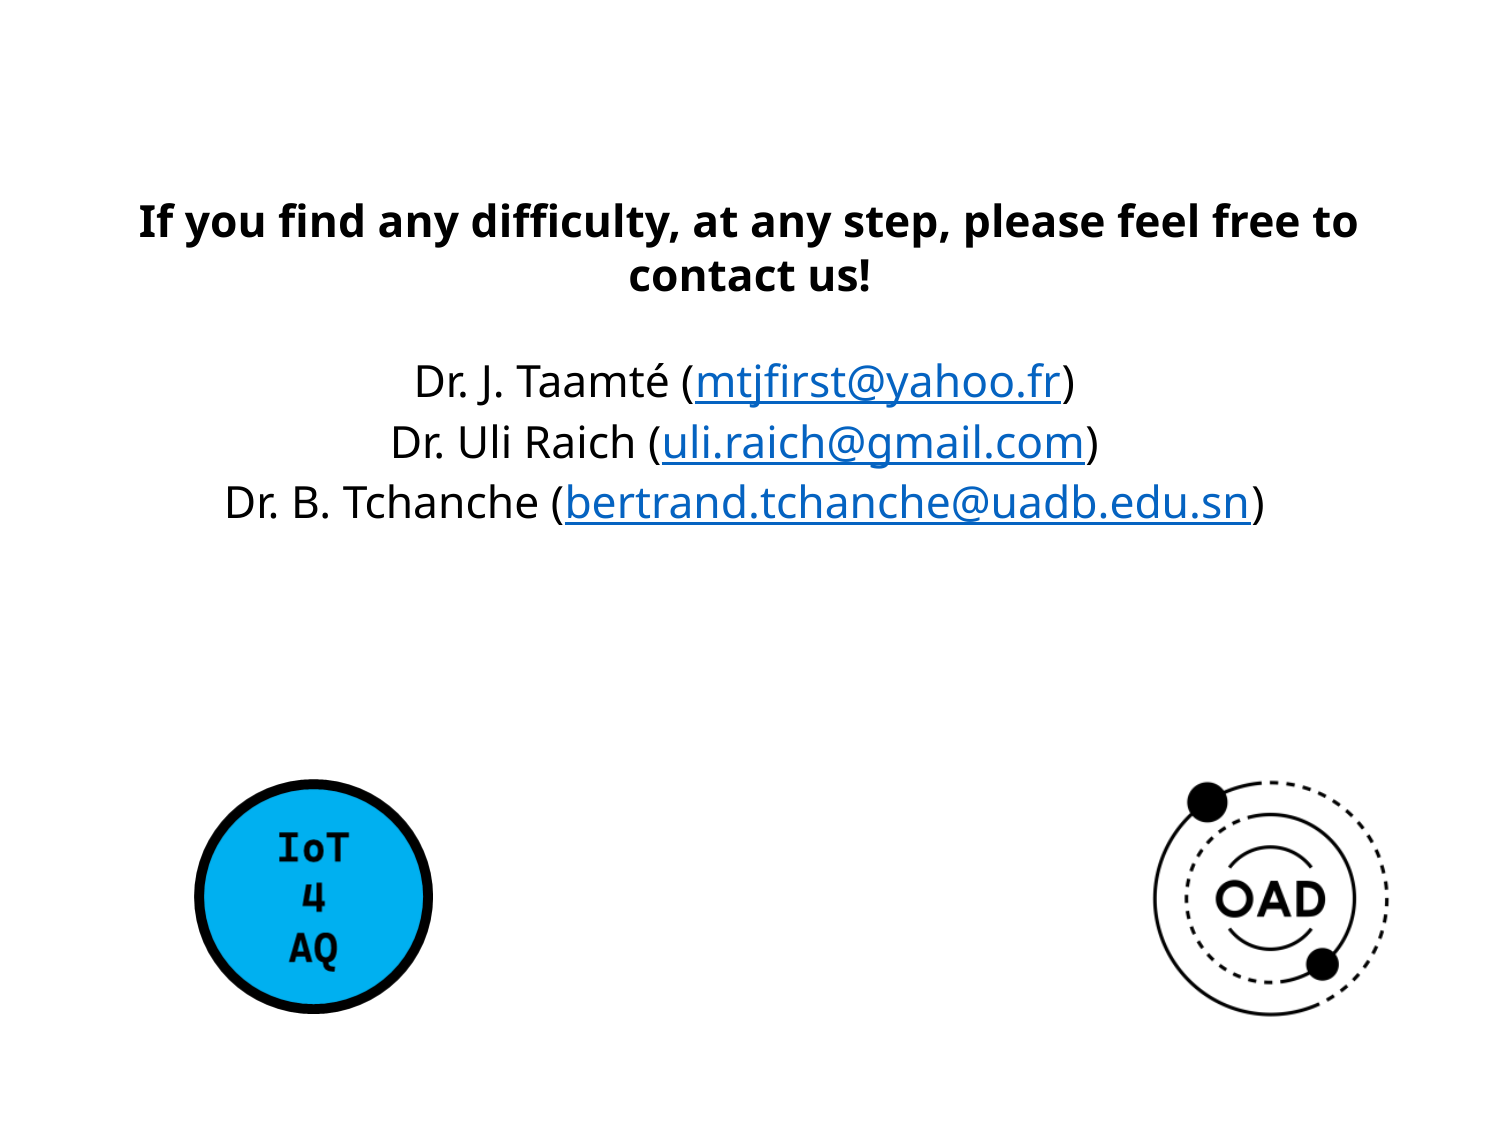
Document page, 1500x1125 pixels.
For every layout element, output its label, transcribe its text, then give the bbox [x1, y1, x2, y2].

picture [1097, 723, 1445, 1071]
picture [194, 779, 433, 1014]
title If you find any difficulty, at any step, please feel free to contact us! Dr. J. Taamté (mtjfirst@yahoo.fr) Dr. Uli Raich (uli.raich@gmail.com) Dr. B. Tchanche (bertrand.tchanche@uadb.edu.sn) [103, 184, 1397, 544]
